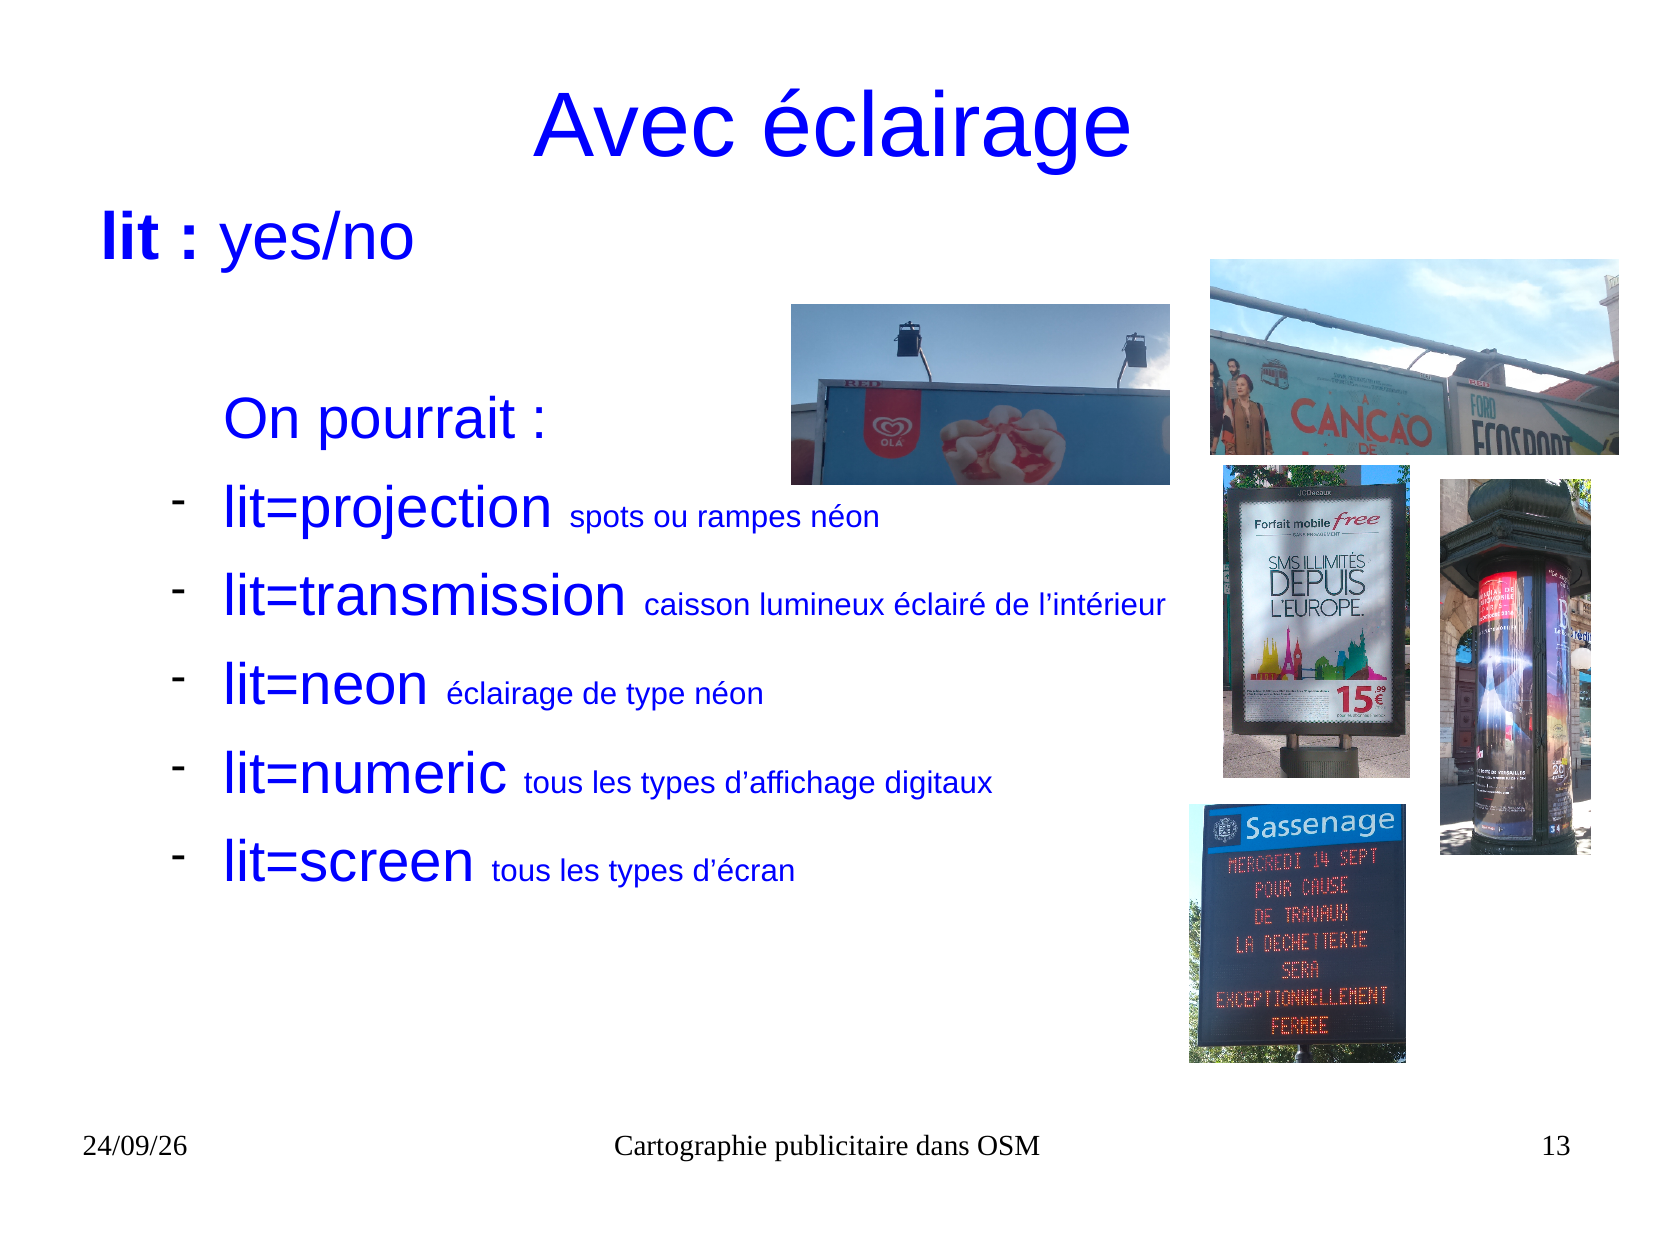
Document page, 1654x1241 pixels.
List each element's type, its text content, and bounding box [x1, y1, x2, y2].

picture [1210, 259, 1619, 455]
picture [1189, 804, 1406, 1063]
list lit : yes/no On pourrait : lit=projection spots ou rampes néon lit=transmission caisson lumineux éclairé de l’intérieur lit=neon éclairage de type néon lit=numeric tous les types d’affichage digitaux lit=screen tous les types d’écran [82, 195, 1571, 1096]
picture [1223, 465, 1410, 778]
picture [791, 304, 1170, 485]
picture [1440, 479, 1591, 855]
title Avec éclairage [90, 19, 1579, 225]
